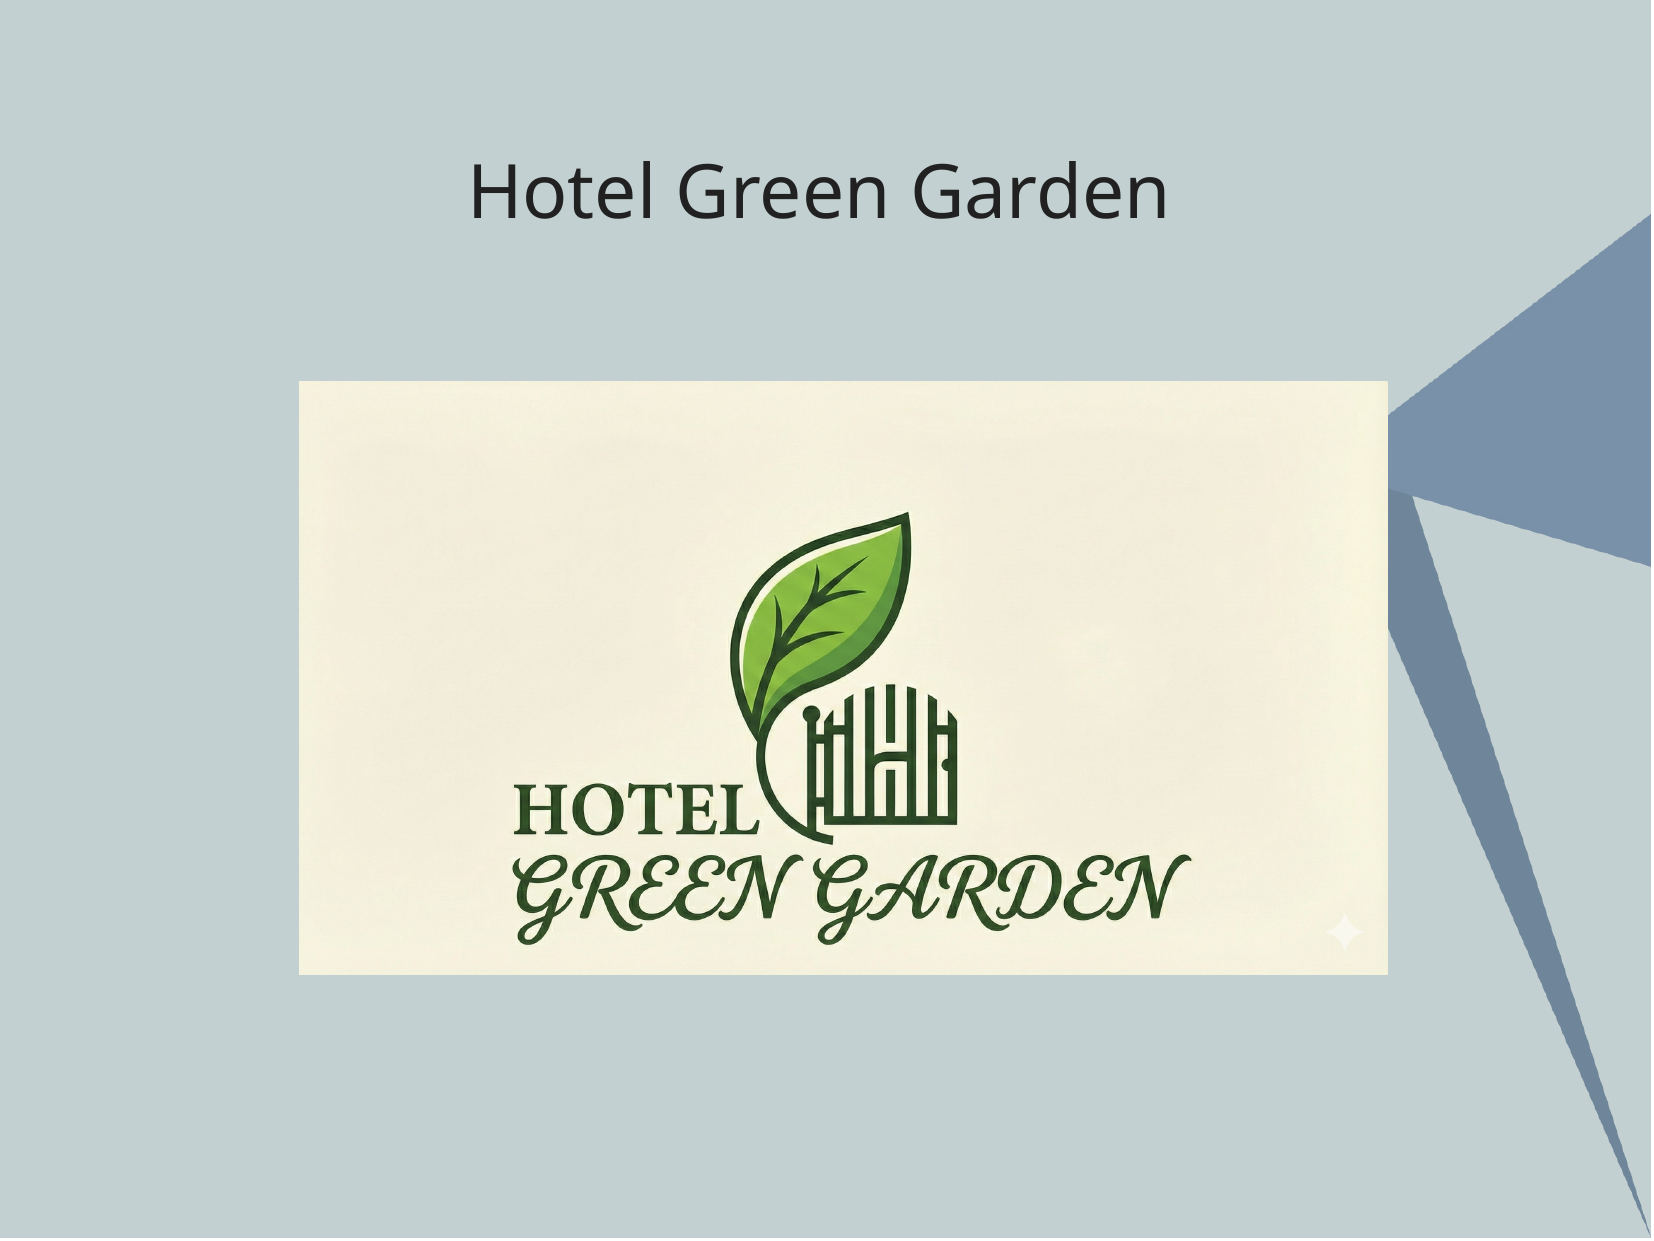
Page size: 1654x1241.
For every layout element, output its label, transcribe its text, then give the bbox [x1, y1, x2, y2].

picture [0, 0, 1651, 1238]
title Hotel Green Garden [187, 77, 1451, 301]
